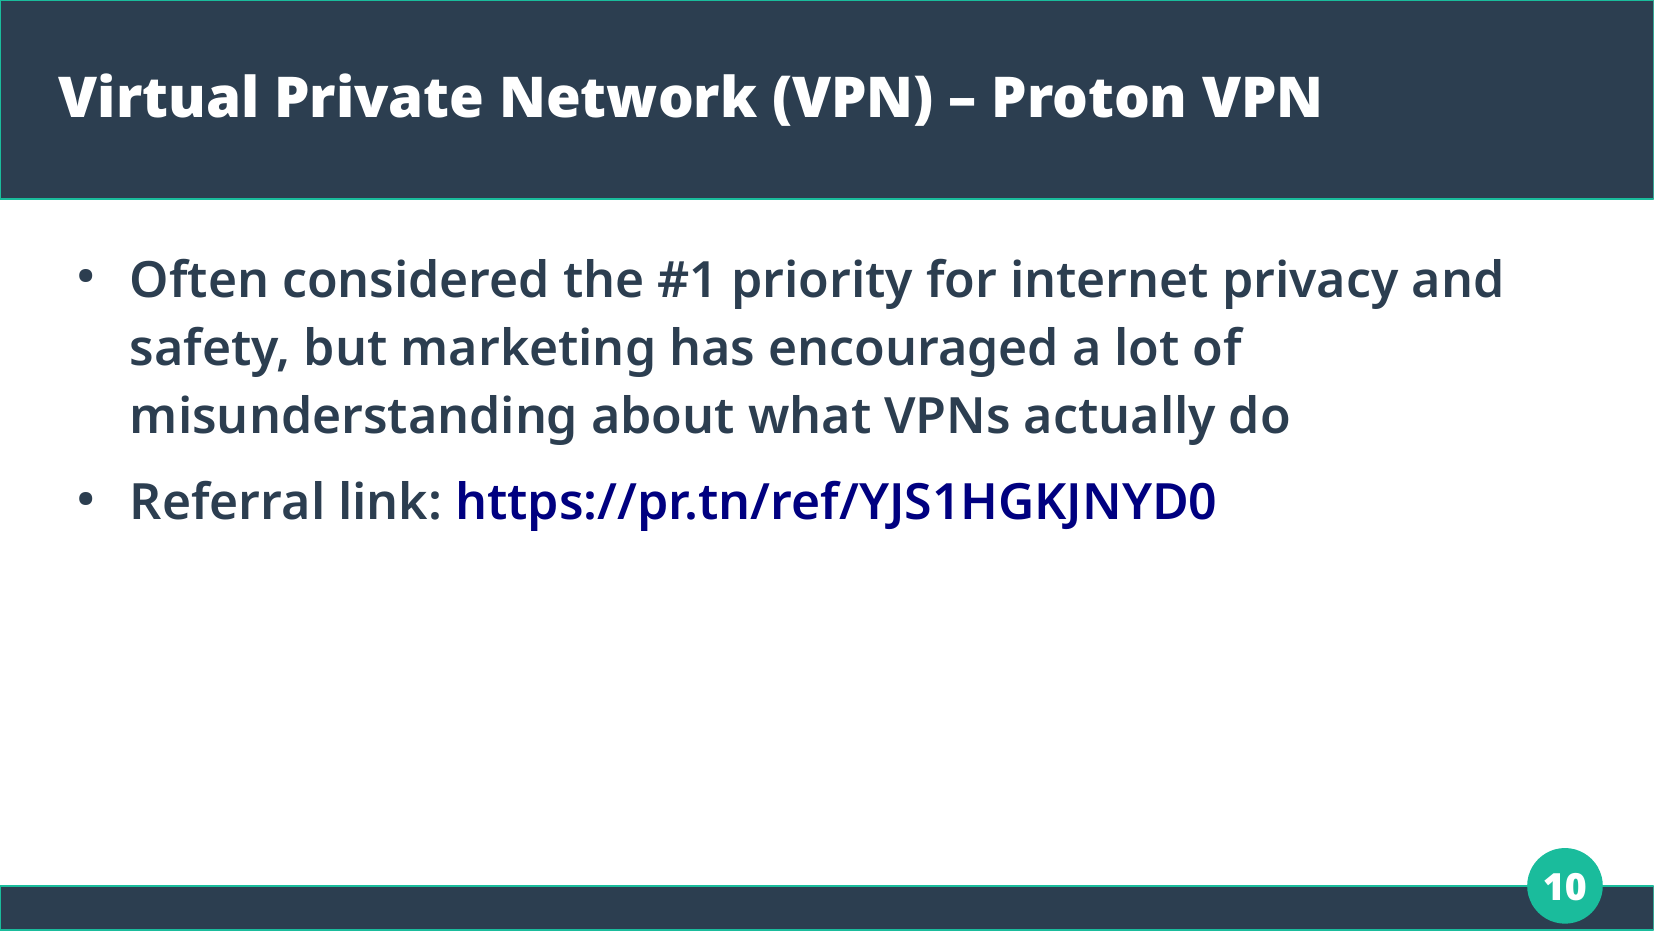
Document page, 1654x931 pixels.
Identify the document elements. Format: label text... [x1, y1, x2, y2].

list Often considered the #1 priority for internet privacy and safety, but marketing has encouraged a lot of misunderstanding about what VPNs actually do Referral link: https://pr.tn/ref/YJS1HGKJNYD0 [59, 243, 1595, 864]
title Virtual Private Network (VPN) – Proton VPN [59, 37, 1595, 155]
